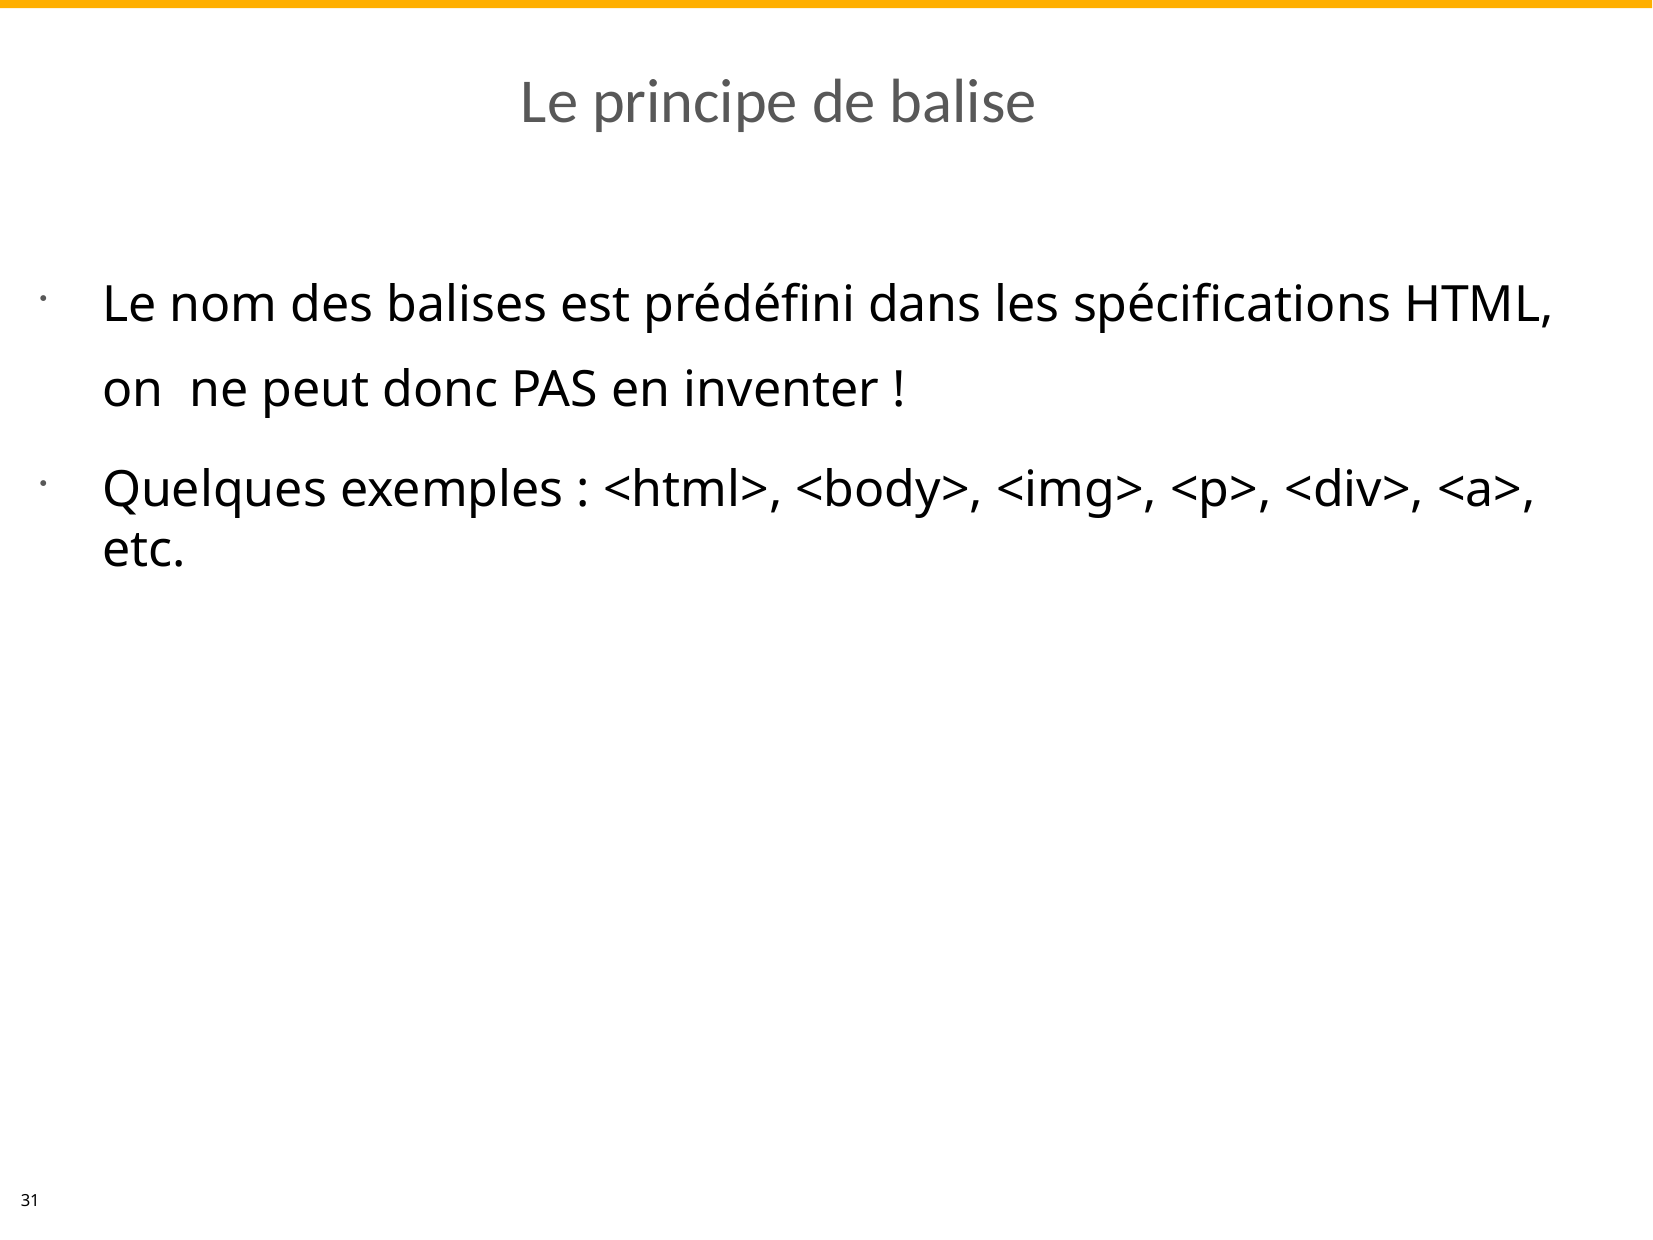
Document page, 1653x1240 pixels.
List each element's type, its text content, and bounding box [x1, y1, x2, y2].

text_box Le nom des balises est prédéfini dans les spécifications HTML, on ne peut donc PAS en inventer ! Quelques exemples : <html>, <body>, <img>, <p>, <div>, <a>, etc. [37, 243, 1589, 577]
text_box <numéro> [14, 1189, 46, 1213]
title Le principe de balise [518, 58, 1142, 268]
